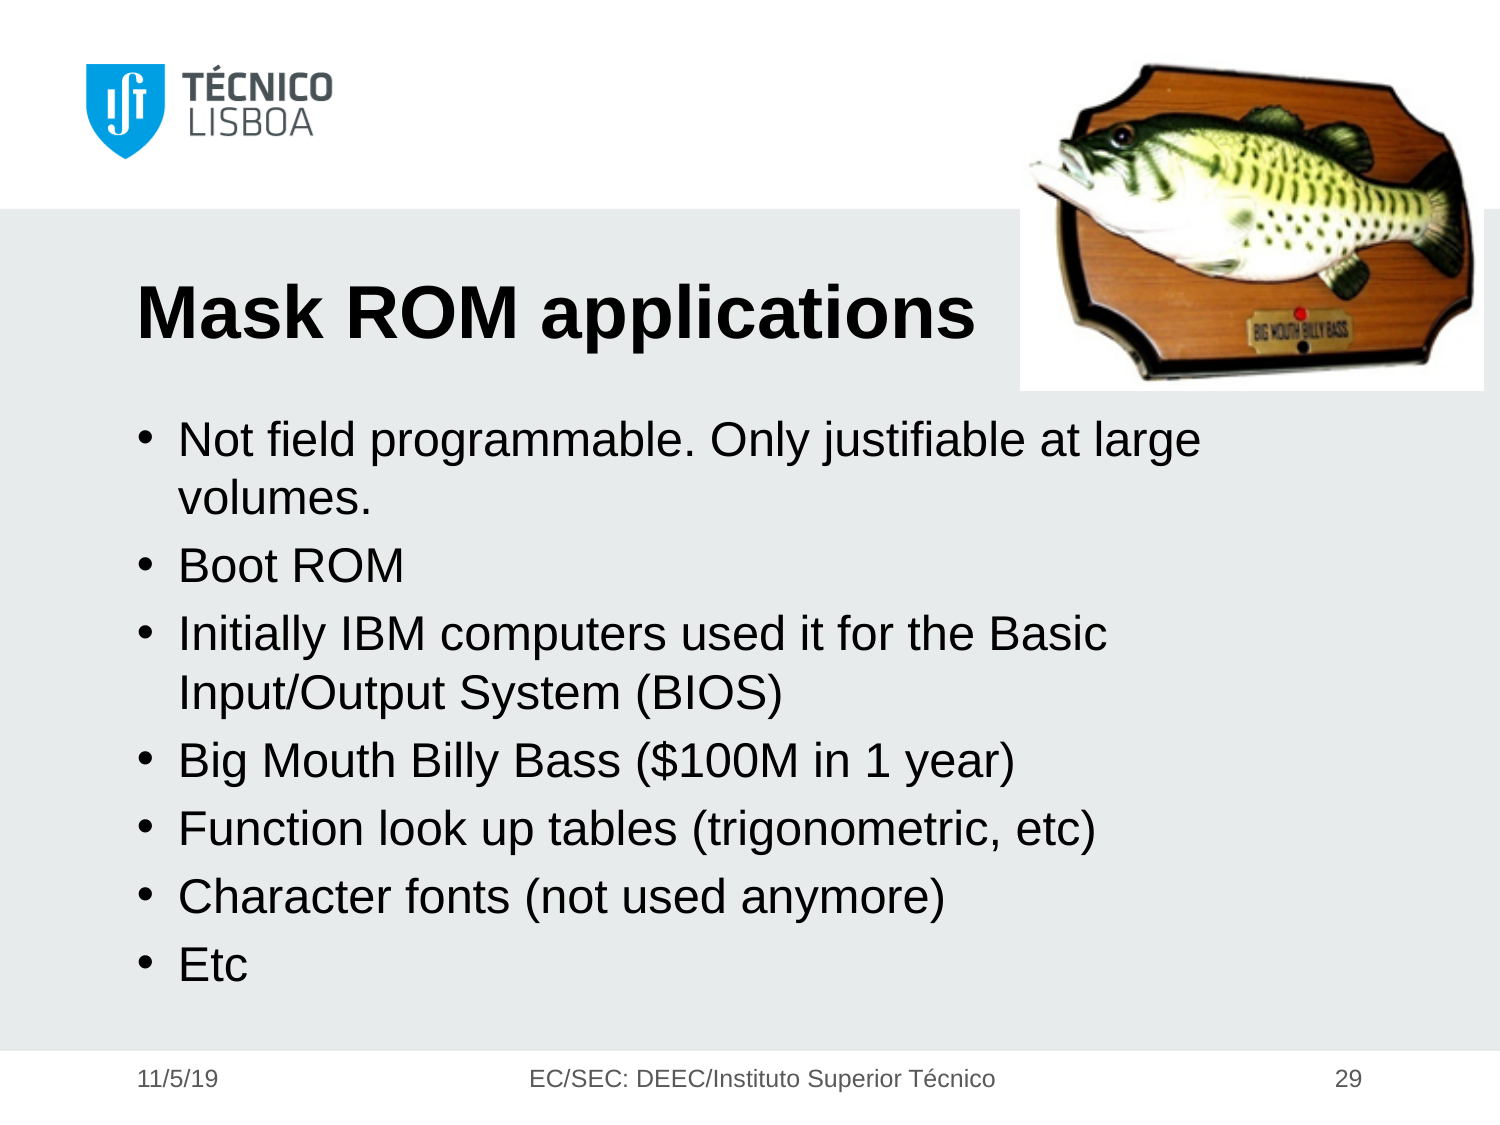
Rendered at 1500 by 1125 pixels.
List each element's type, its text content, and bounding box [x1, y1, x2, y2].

footer EC/SEC: DEEC/Instituto Superior Técnico [512, 1052, 1021, 1103]
list Not field programmable. Only justifiable at large volumes. Boot ROM Initially IBM computers used it for the Basic Input/Output System (BIOS) Big Mouth Billy Bass ($100M in 1 year) Function look up tables (trigonometric, etc) Character fonts (not used anymore) Etc [121, 400, 1378, 1005]
slide_number <number> [1077, 1052, 1378, 1103]
picture [0, 0, 1500, 1125]
slide_number 11/5/19 [121, 1052, 425, 1103]
title Mask ROM applications [121, 237, 1020, 381]
